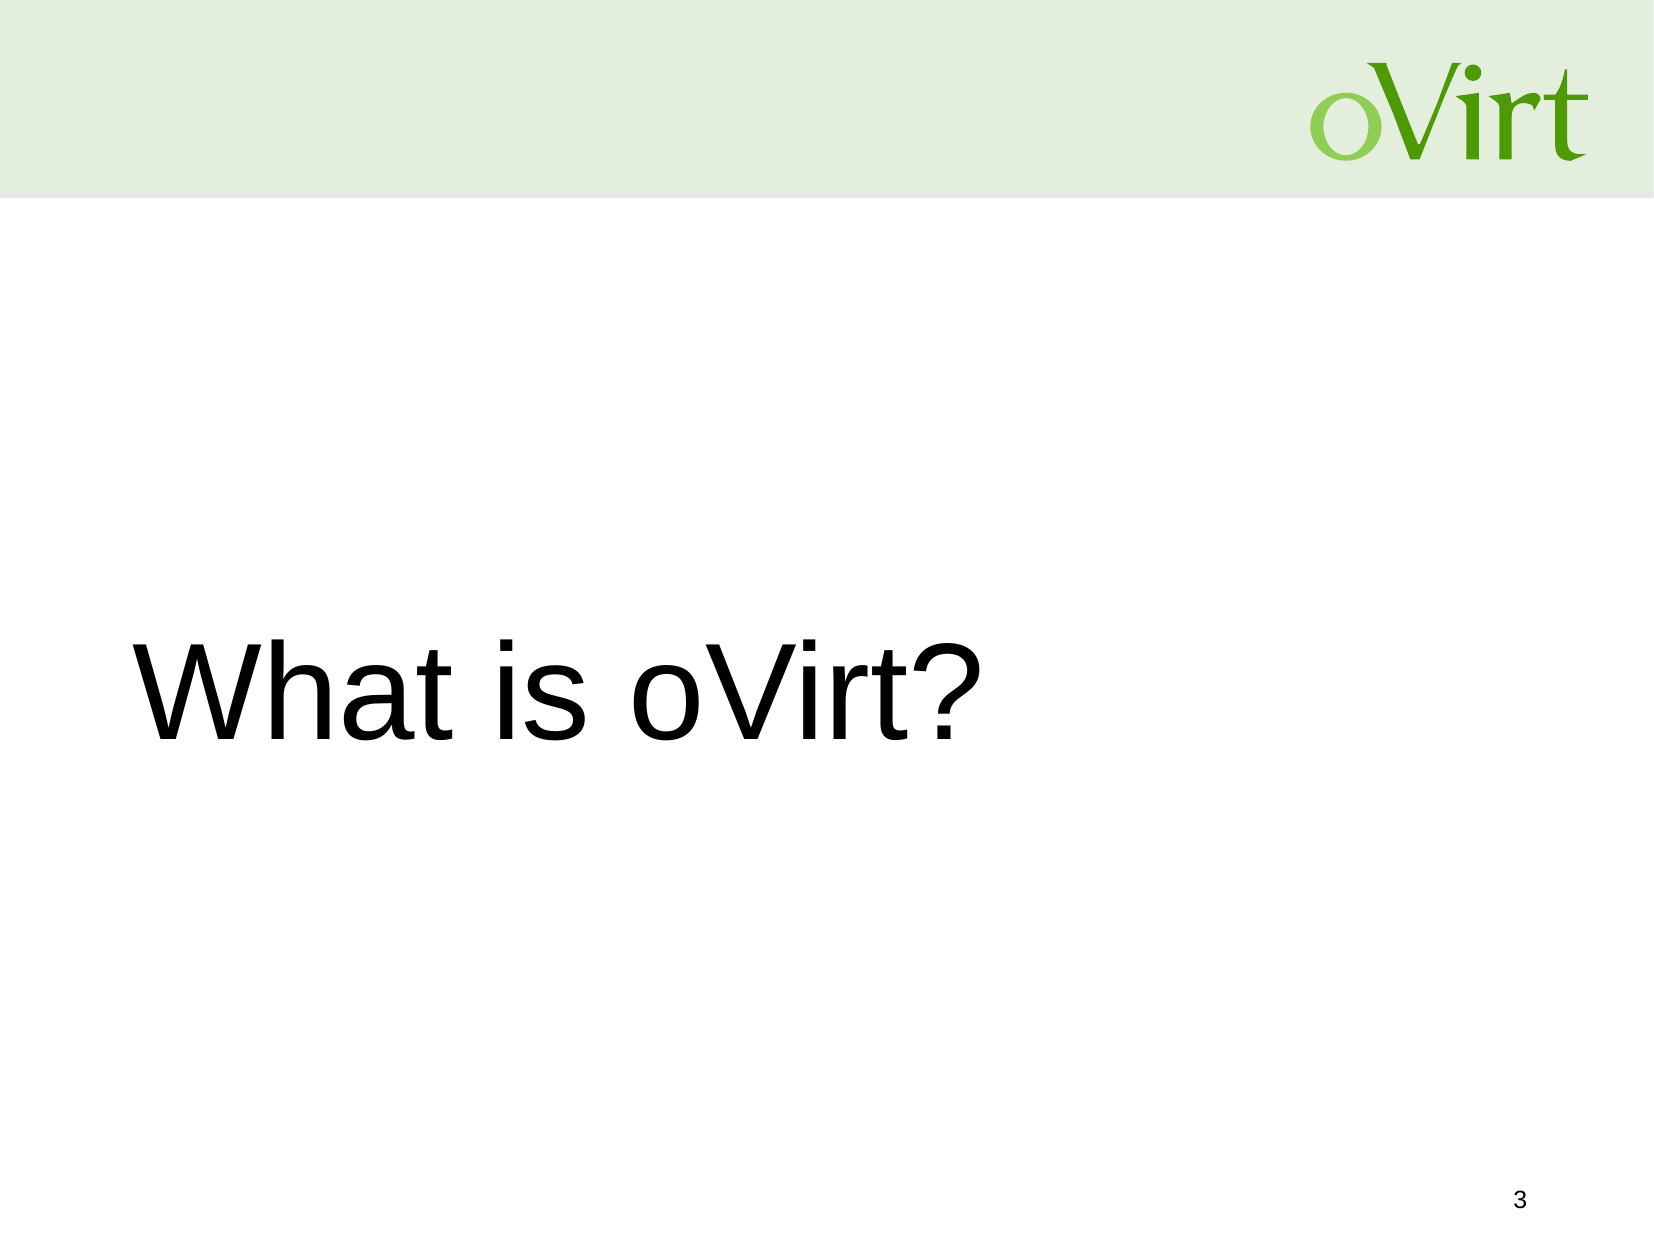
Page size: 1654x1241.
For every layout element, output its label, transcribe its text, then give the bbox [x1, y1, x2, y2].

list What is oVirt? [68, 615, 1201, 976]
